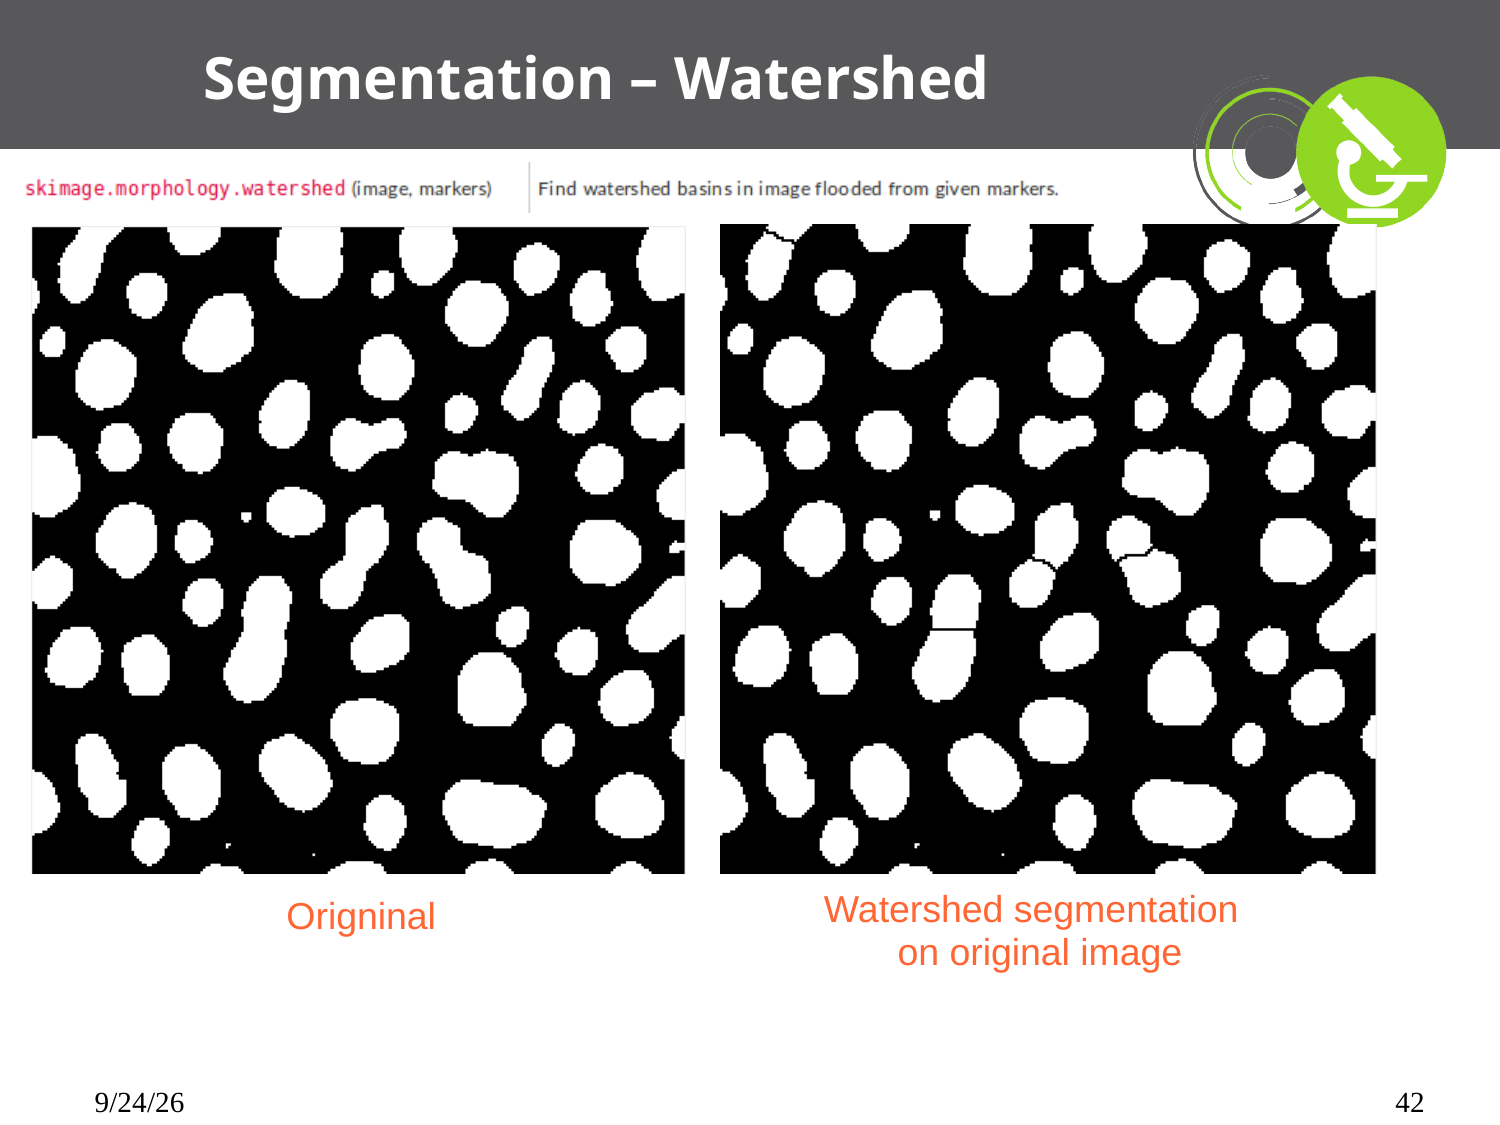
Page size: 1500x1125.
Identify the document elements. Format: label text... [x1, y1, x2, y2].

picture [11, 162, 1103, 213]
title Segmentation – Watershed [0, 0, 1193, 154]
picture [720, 69, 1453, 875]
text_box Origninal [271, 888, 451, 945]
picture [31, 226, 686, 875]
text_box Watershed segmentation on original image [809, 881, 1264, 981]
